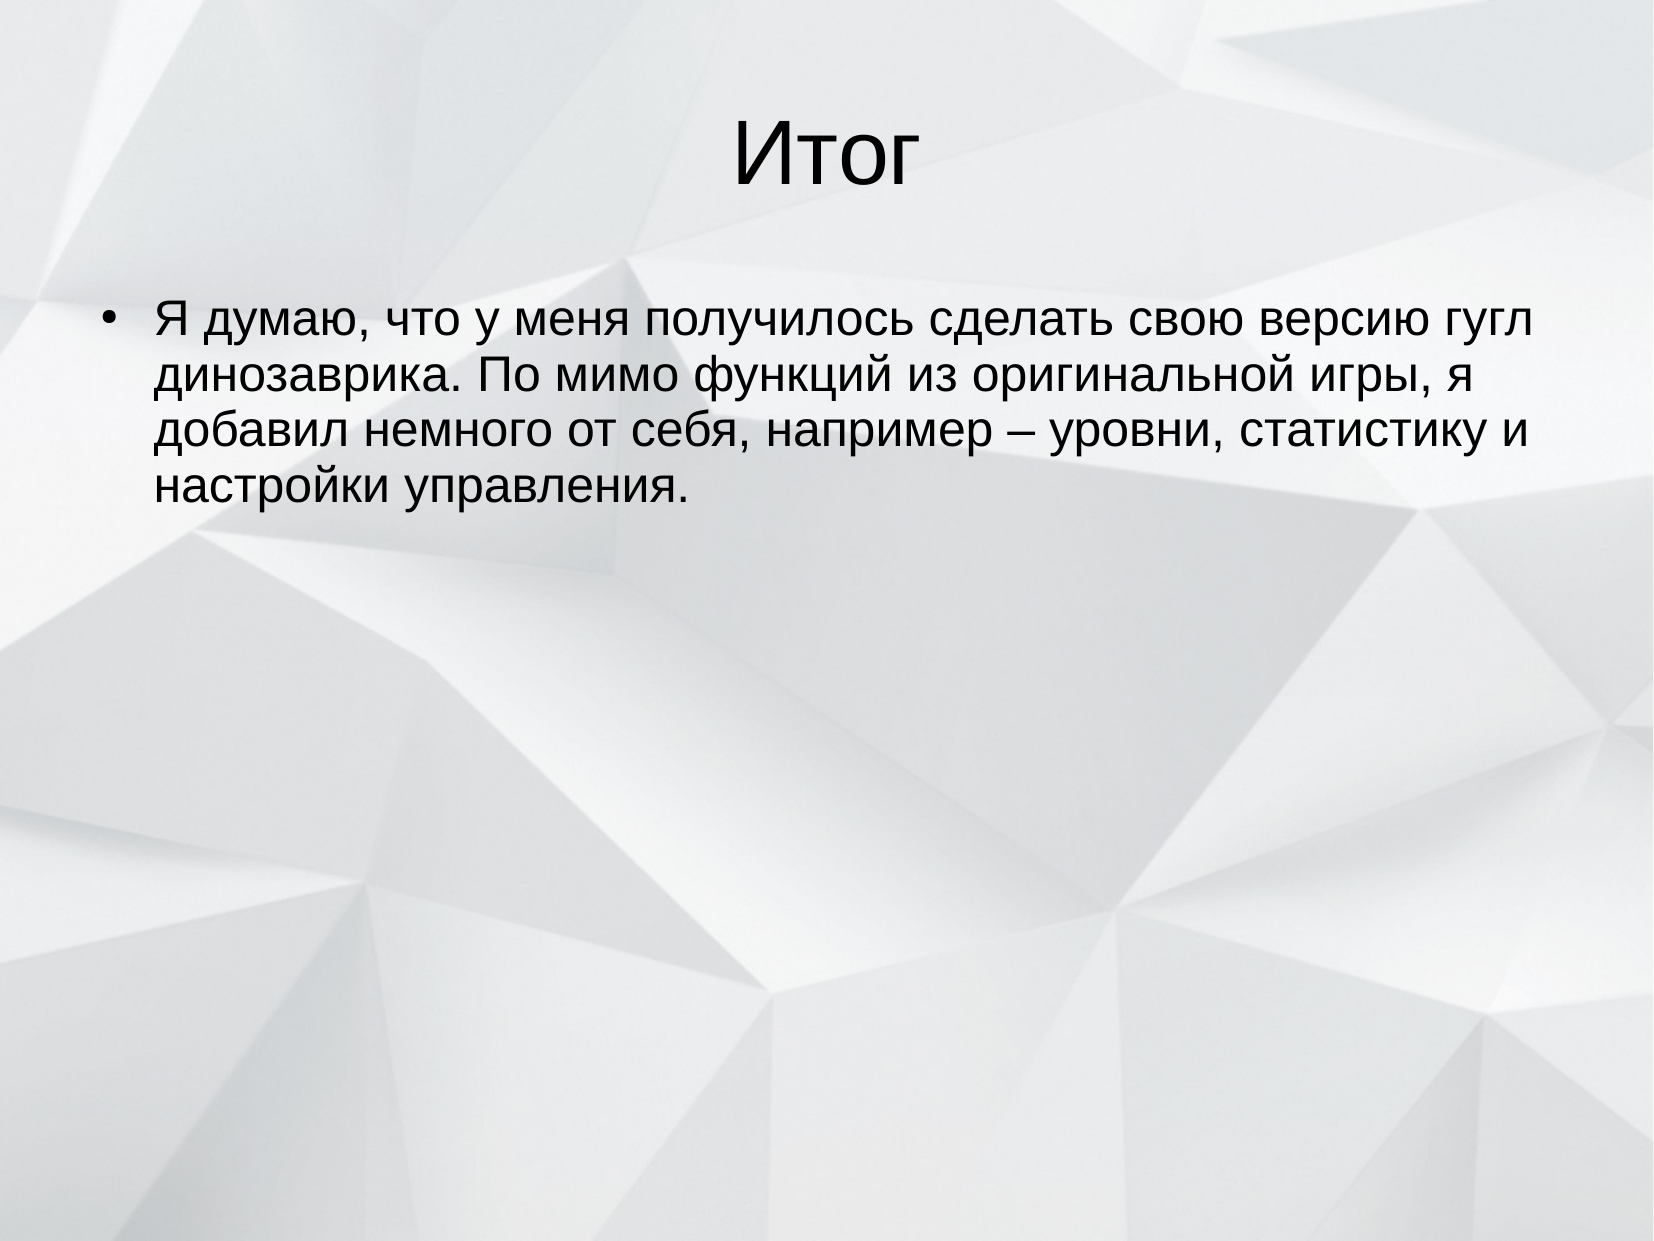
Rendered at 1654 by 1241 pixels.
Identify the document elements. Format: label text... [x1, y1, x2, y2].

title Итог [82, 49, 1571, 257]
picture [0, 0, 1654, 1241]
list Я думаю, что у меня получилось сделать свою версию гугл динозаврика. По мимо функций из оригинальной игры, я добавил немного от себя, например – уровни, статистику и настройки управления. [82, 290, 1571, 1109]
